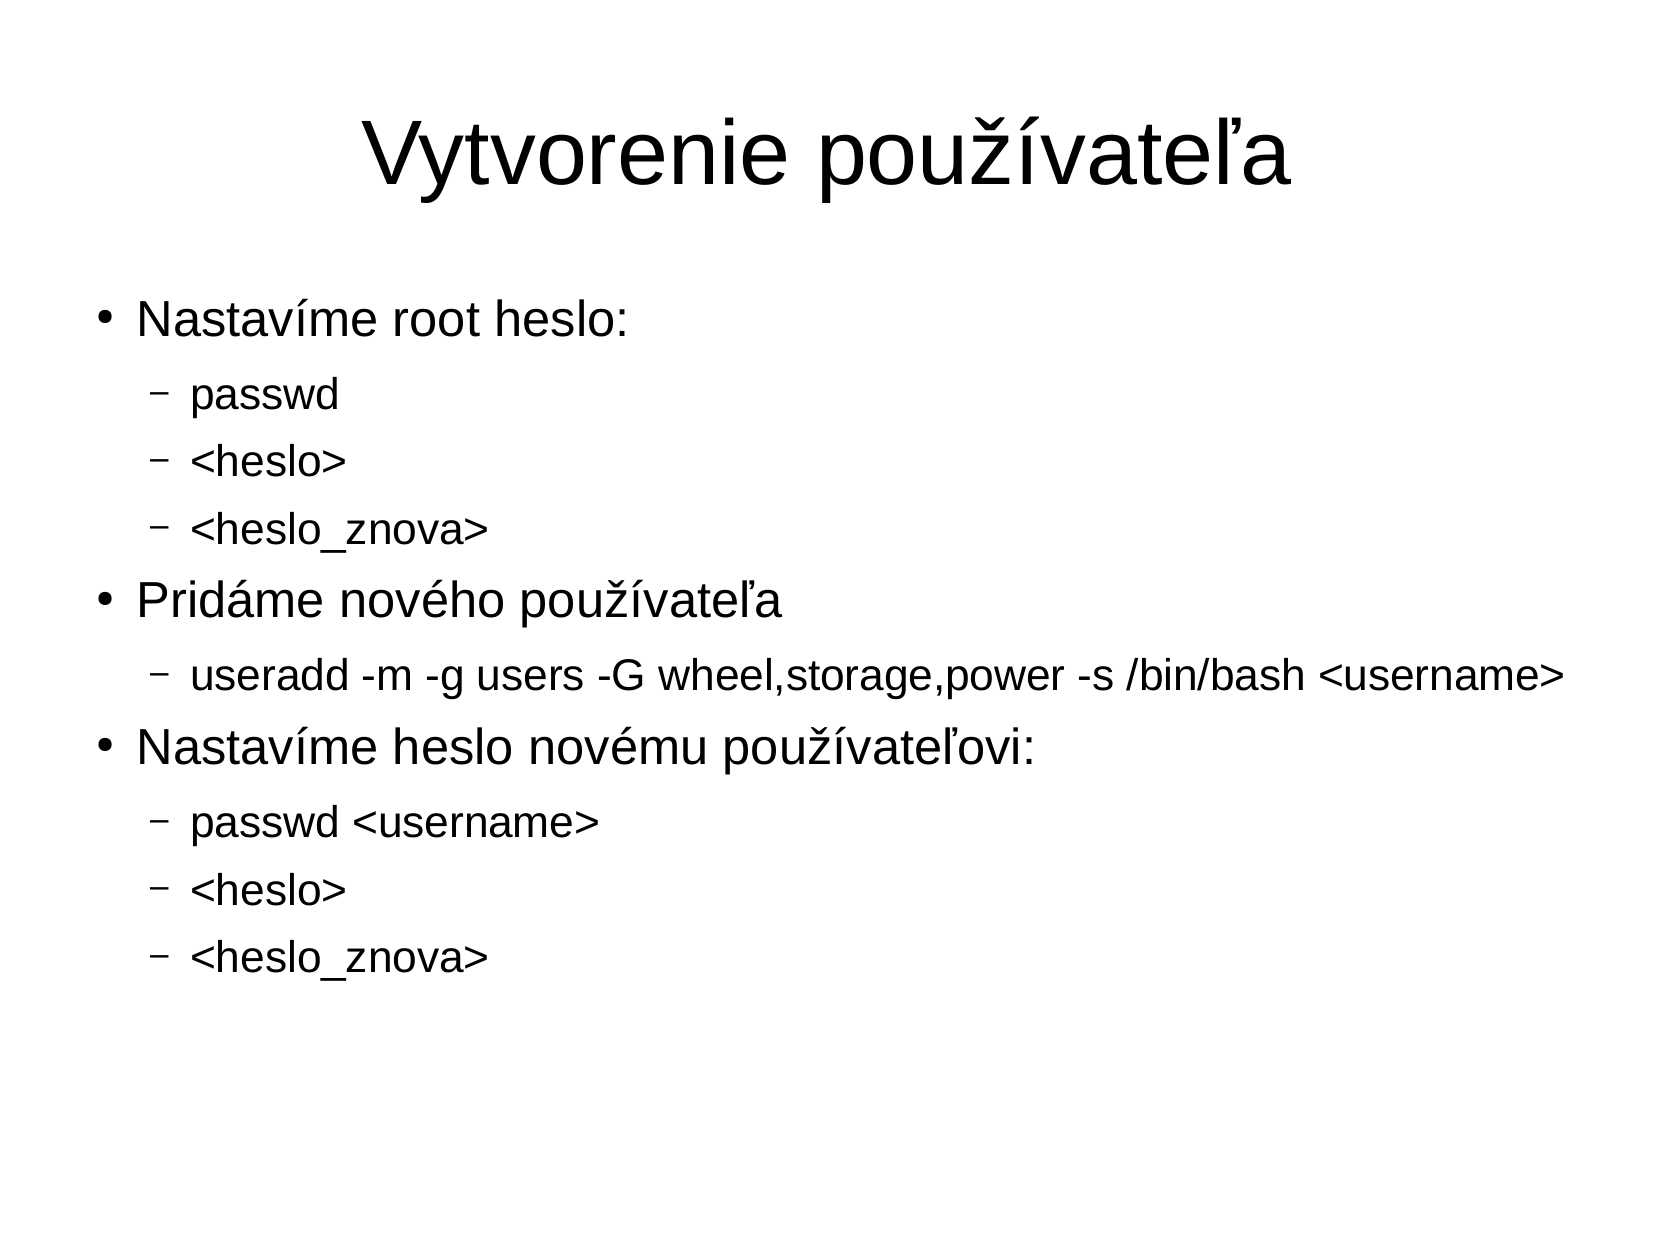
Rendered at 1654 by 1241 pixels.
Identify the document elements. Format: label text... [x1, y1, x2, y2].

list Nastavíme root heslo: passwd <heslo> <heslo_znova> Pridáme nového používateľa useradd -m -g users -G wheel,storage,power -s /bin/bash <username> Nastavíme heslo novému používateľovi: passwd <username> <heslo> <heslo_znova> [82, 290, 1571, 1010]
title Vytvorenie používateľa [82, 49, 1571, 257]
